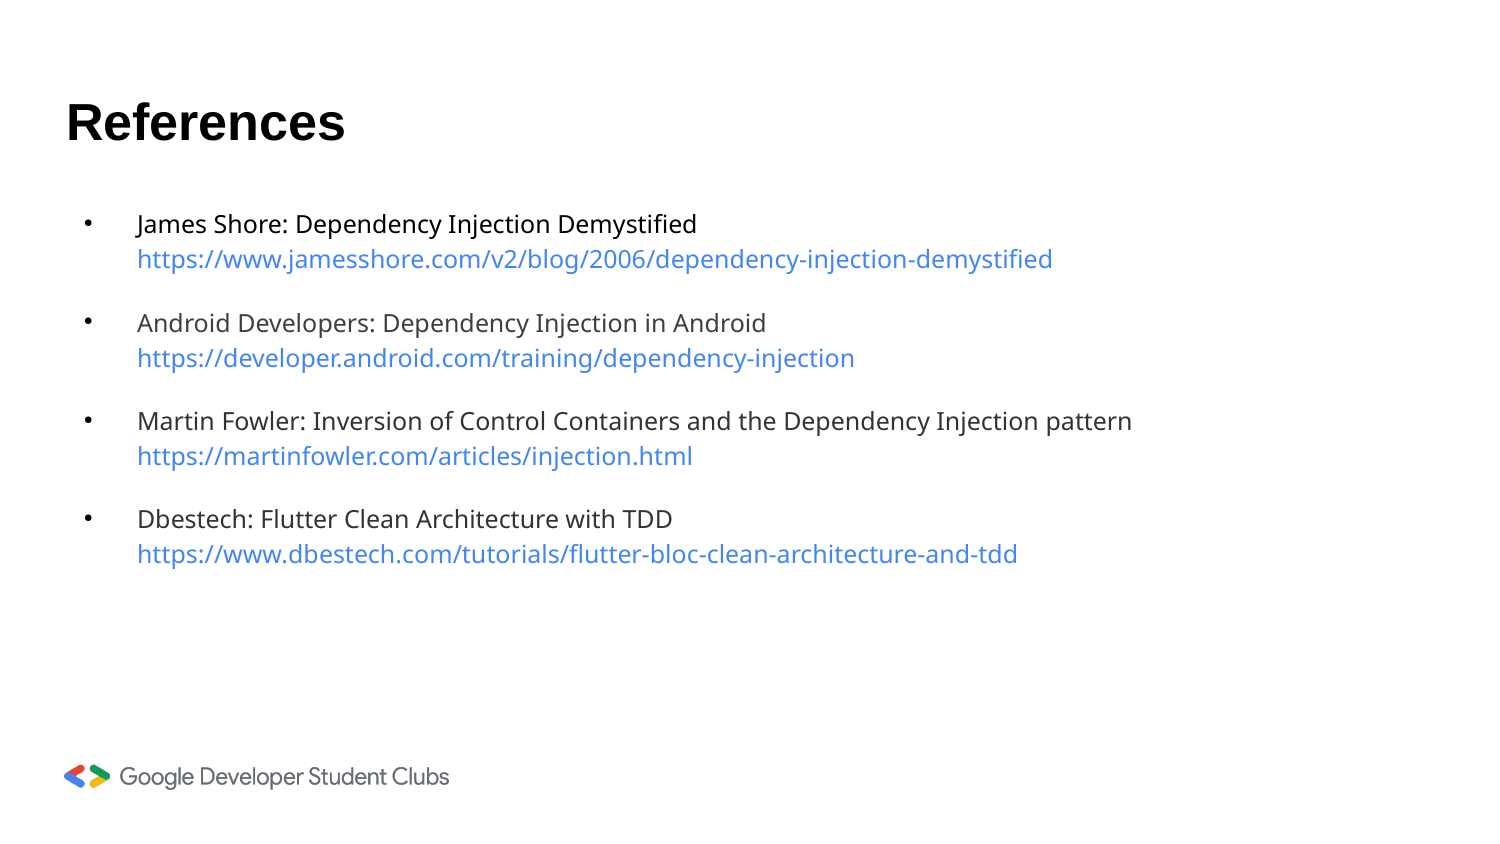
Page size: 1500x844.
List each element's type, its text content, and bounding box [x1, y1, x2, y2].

picture [77, 762, 375, 790]
list James Shore: Dependency Injection Demystified https://www.jamesshore.com/v2/blog/2006/dependency-injection-demystified Android Developers: Dependency Injection in Androidhttps://developer.android.com/training/dependency-injection Martin Fowler: Inversion of Control Containers and the Dependency Injection pattern https://martinfowler.com/articles/injection.html Dbestech: Flutter Clean Architecture with TDD https://www.dbestech.com/tutorials/flutter-bloc-clean-architecture-and-tdd [51, 189, 1276, 750]
title References [51, 72, 1449, 167]
